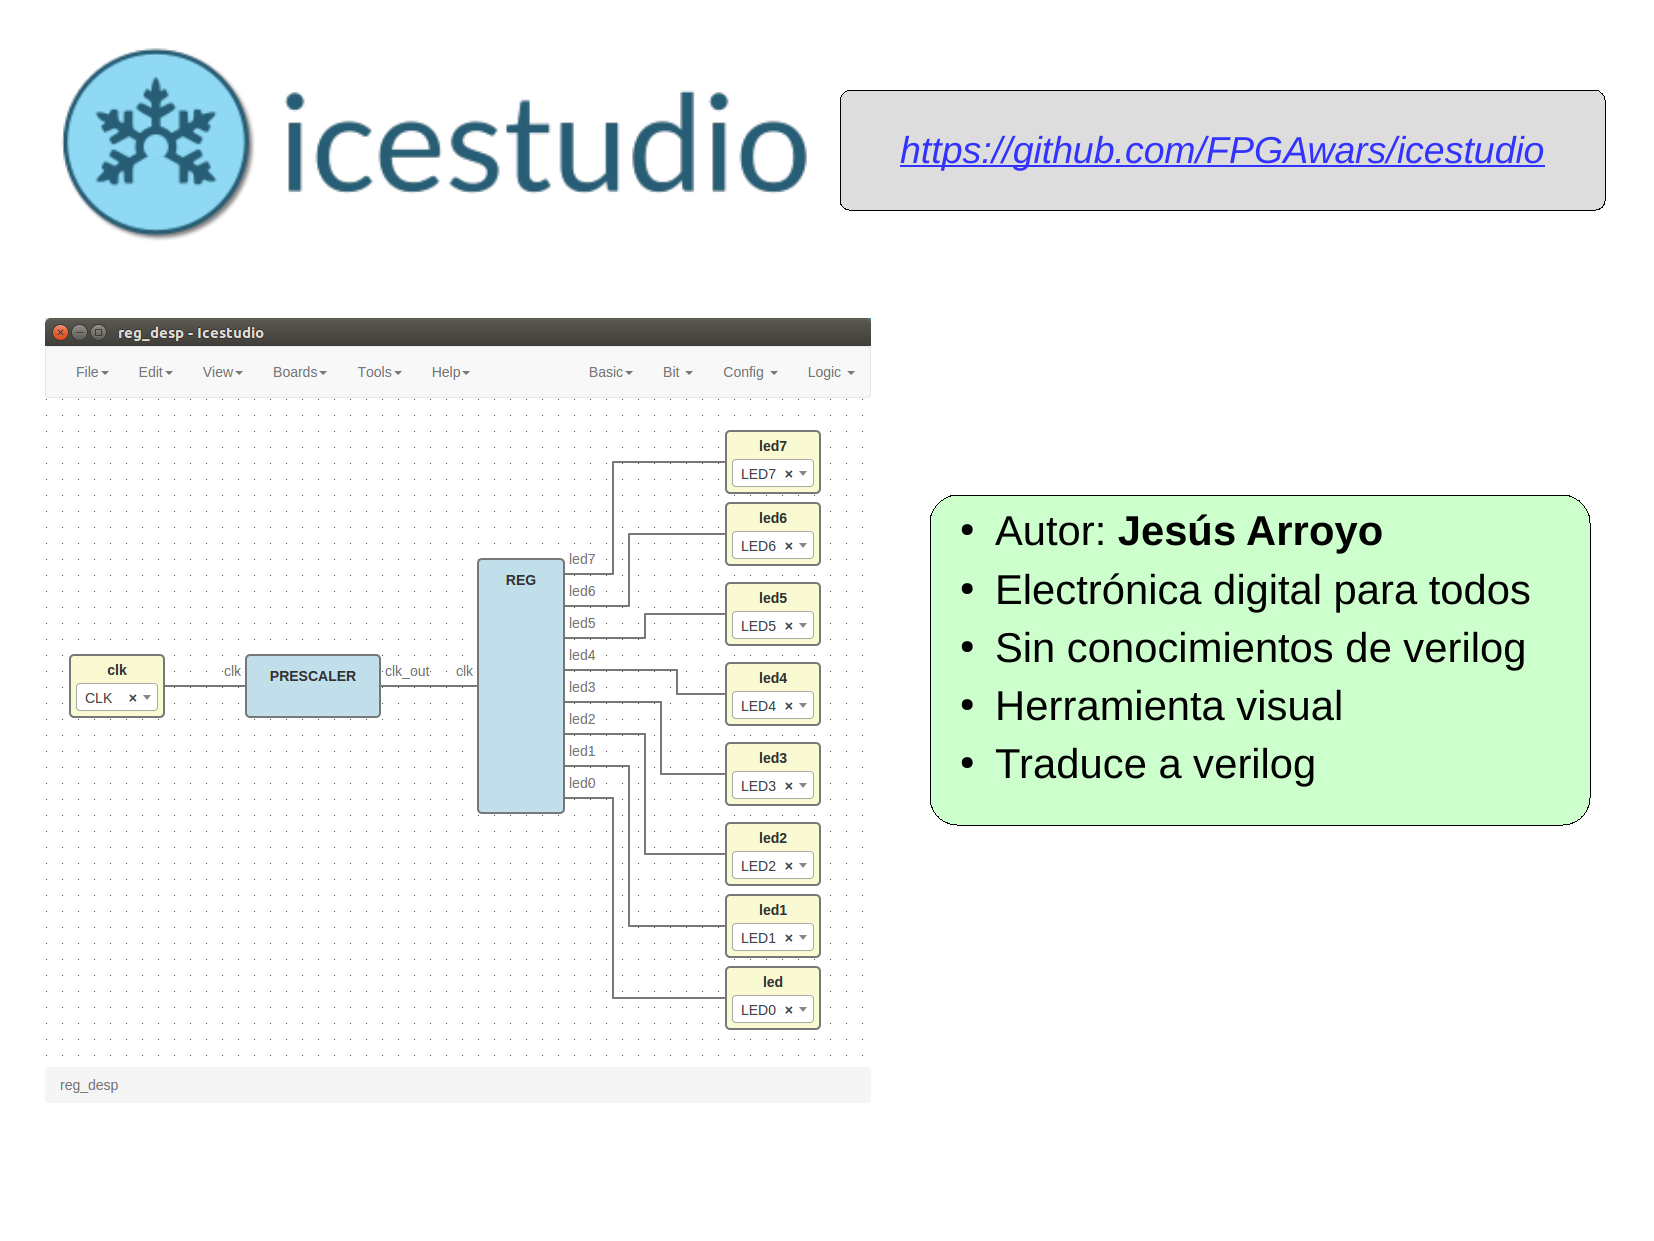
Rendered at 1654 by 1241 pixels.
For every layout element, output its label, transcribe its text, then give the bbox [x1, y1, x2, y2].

text_box [930, 495, 1578, 822]
text_box Autor: Jesús Arroyo Electrónica digital para todos Sin conocimientos de verilog Herramienta visual Traduce a verilog [945, 500, 1606, 912]
text_box https://github.com/FPGAwars/icestudio [840, 90, 1606, 211]
picture [45, 318, 871, 1104]
picture [43, 30, 826, 256]
